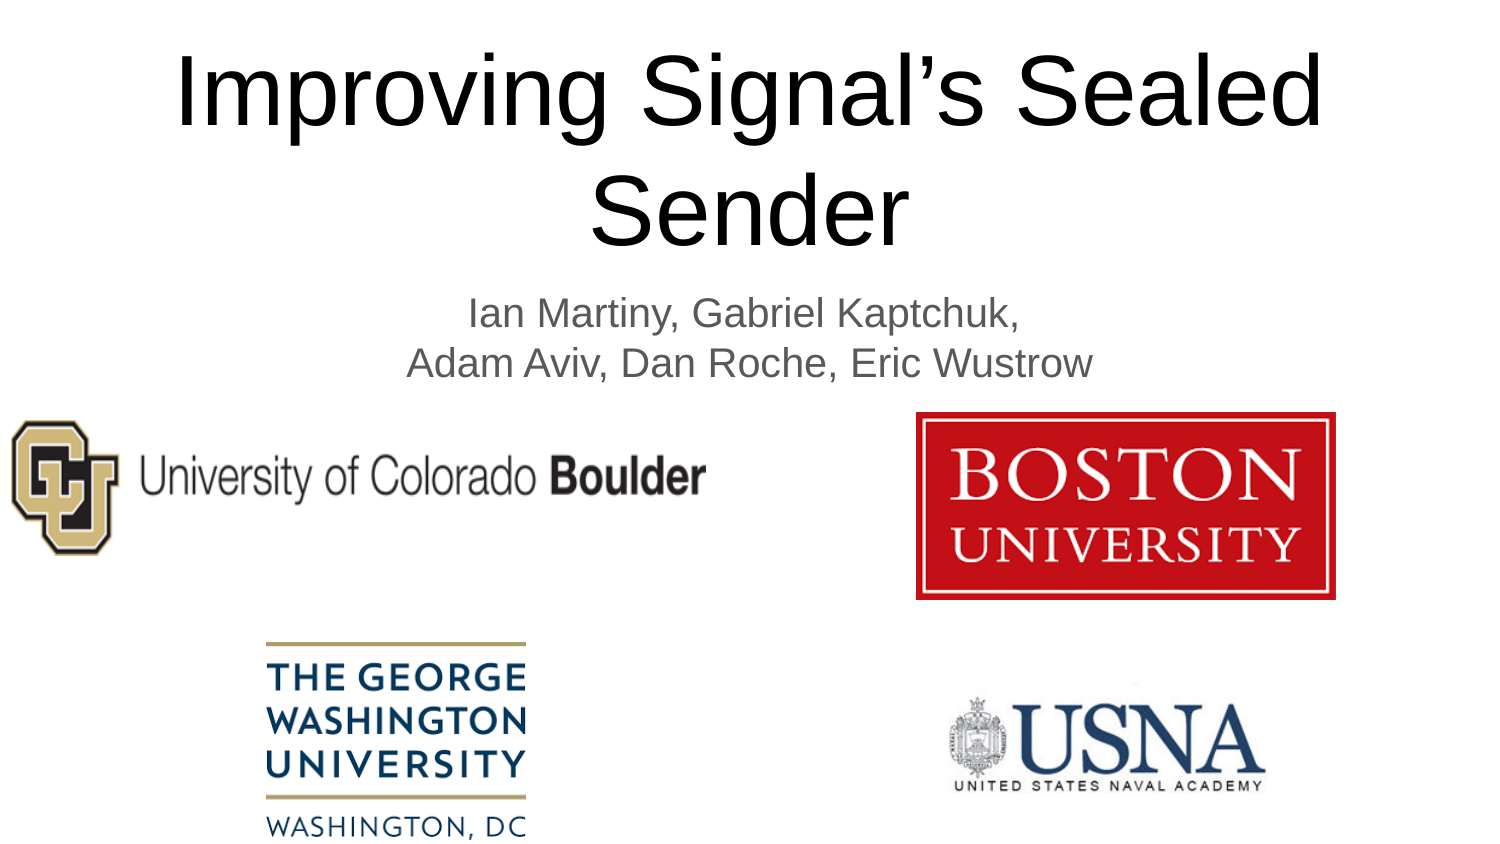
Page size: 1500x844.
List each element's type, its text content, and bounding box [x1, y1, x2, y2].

text_box Improving Signal’s Sealed Sender [51, 0, 1449, 271]
picture [266, 642, 526, 840]
picture [11, 420, 706, 556]
picture [929, 659, 1291, 840]
picture [916, 412, 1336, 600]
text_box Ian Martiny, Gabriel Kaptchuk, Adam Aviv, Dan Roche, Eric Wustrow [51, 271, 1449, 402]
